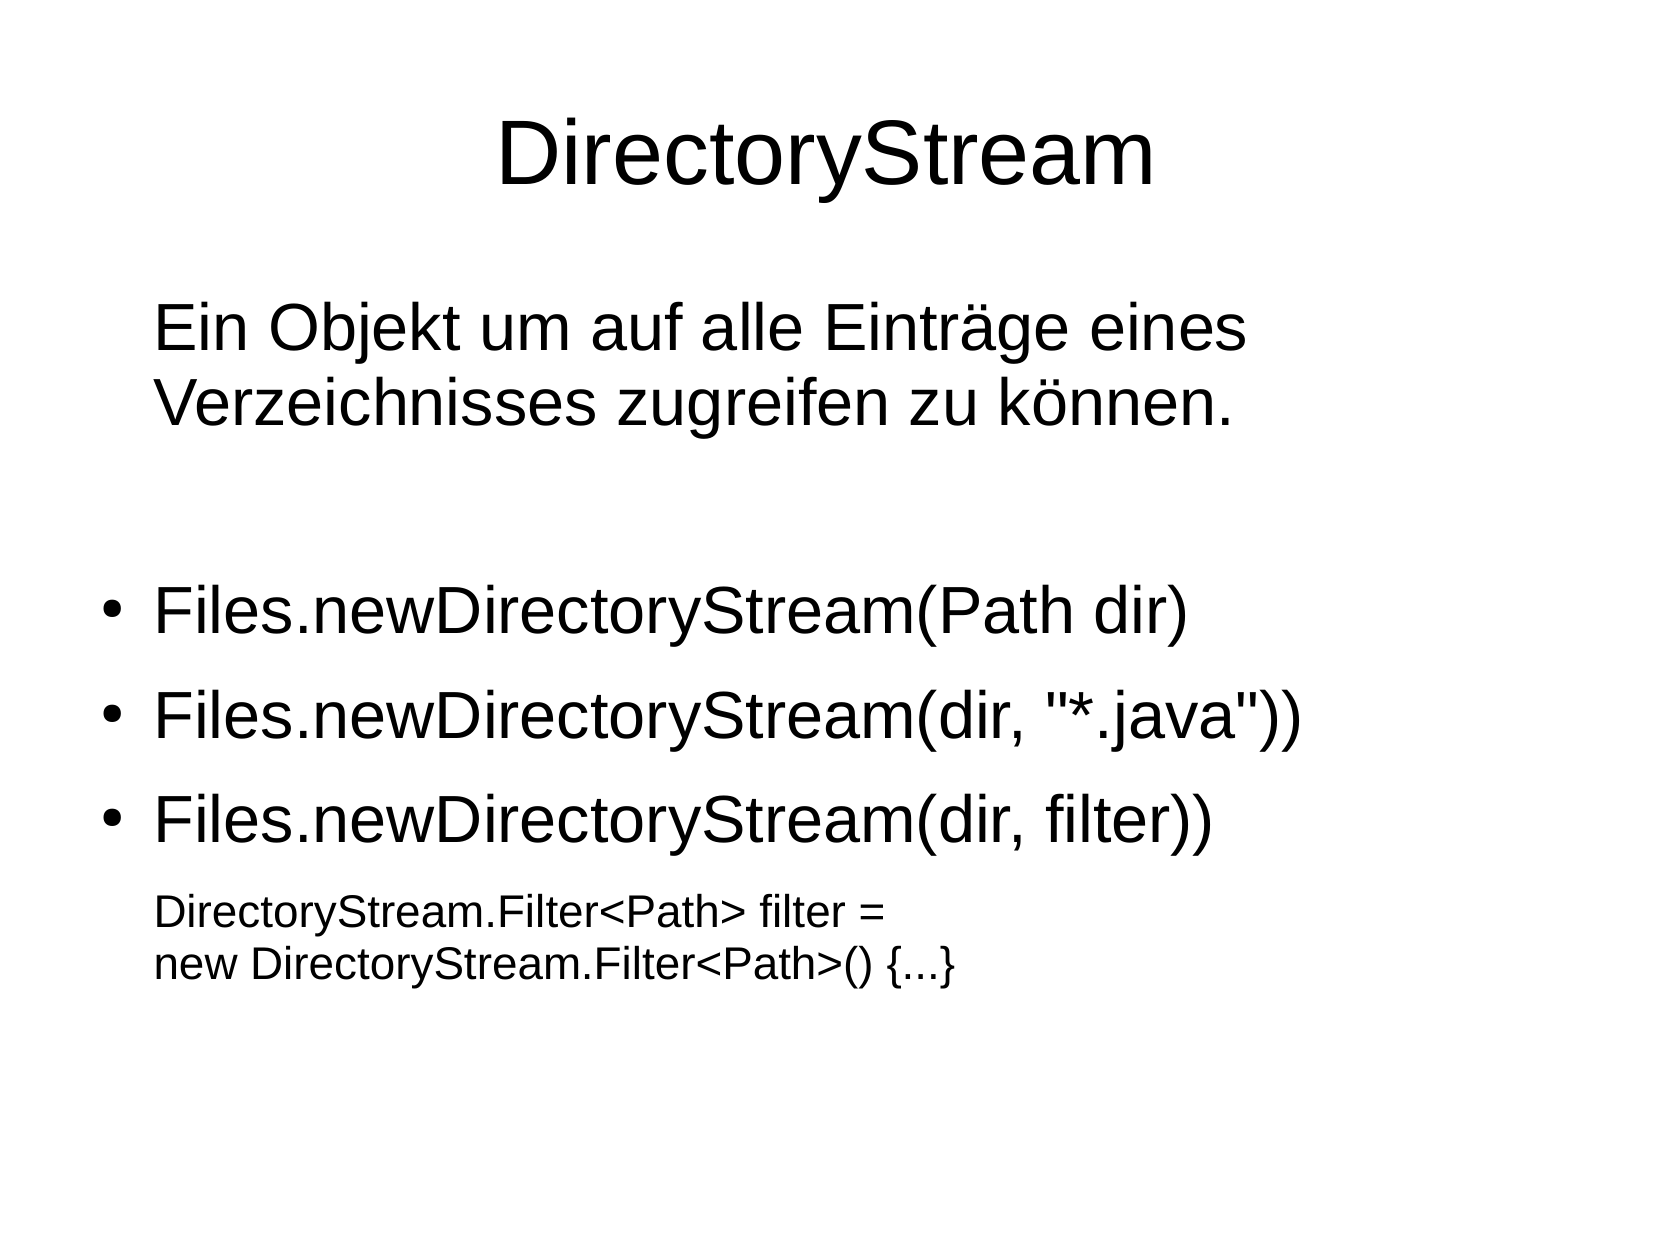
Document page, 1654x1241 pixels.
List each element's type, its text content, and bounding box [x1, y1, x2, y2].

list Ein Objekt um auf alle Einträge eines Verzeichnisses zugreifen zu können. Files.newDirectoryStream(Path dir) Files.newDirectoryStream(dir, "*.java")) Files.newDirectoryStream(dir, filter)) DirectoryStream.Filter<Path> filter = new DirectoryStream.Filter<Path>() {...} [82, 290, 1571, 1010]
title DirectoryStream [82, 49, 1571, 257]
